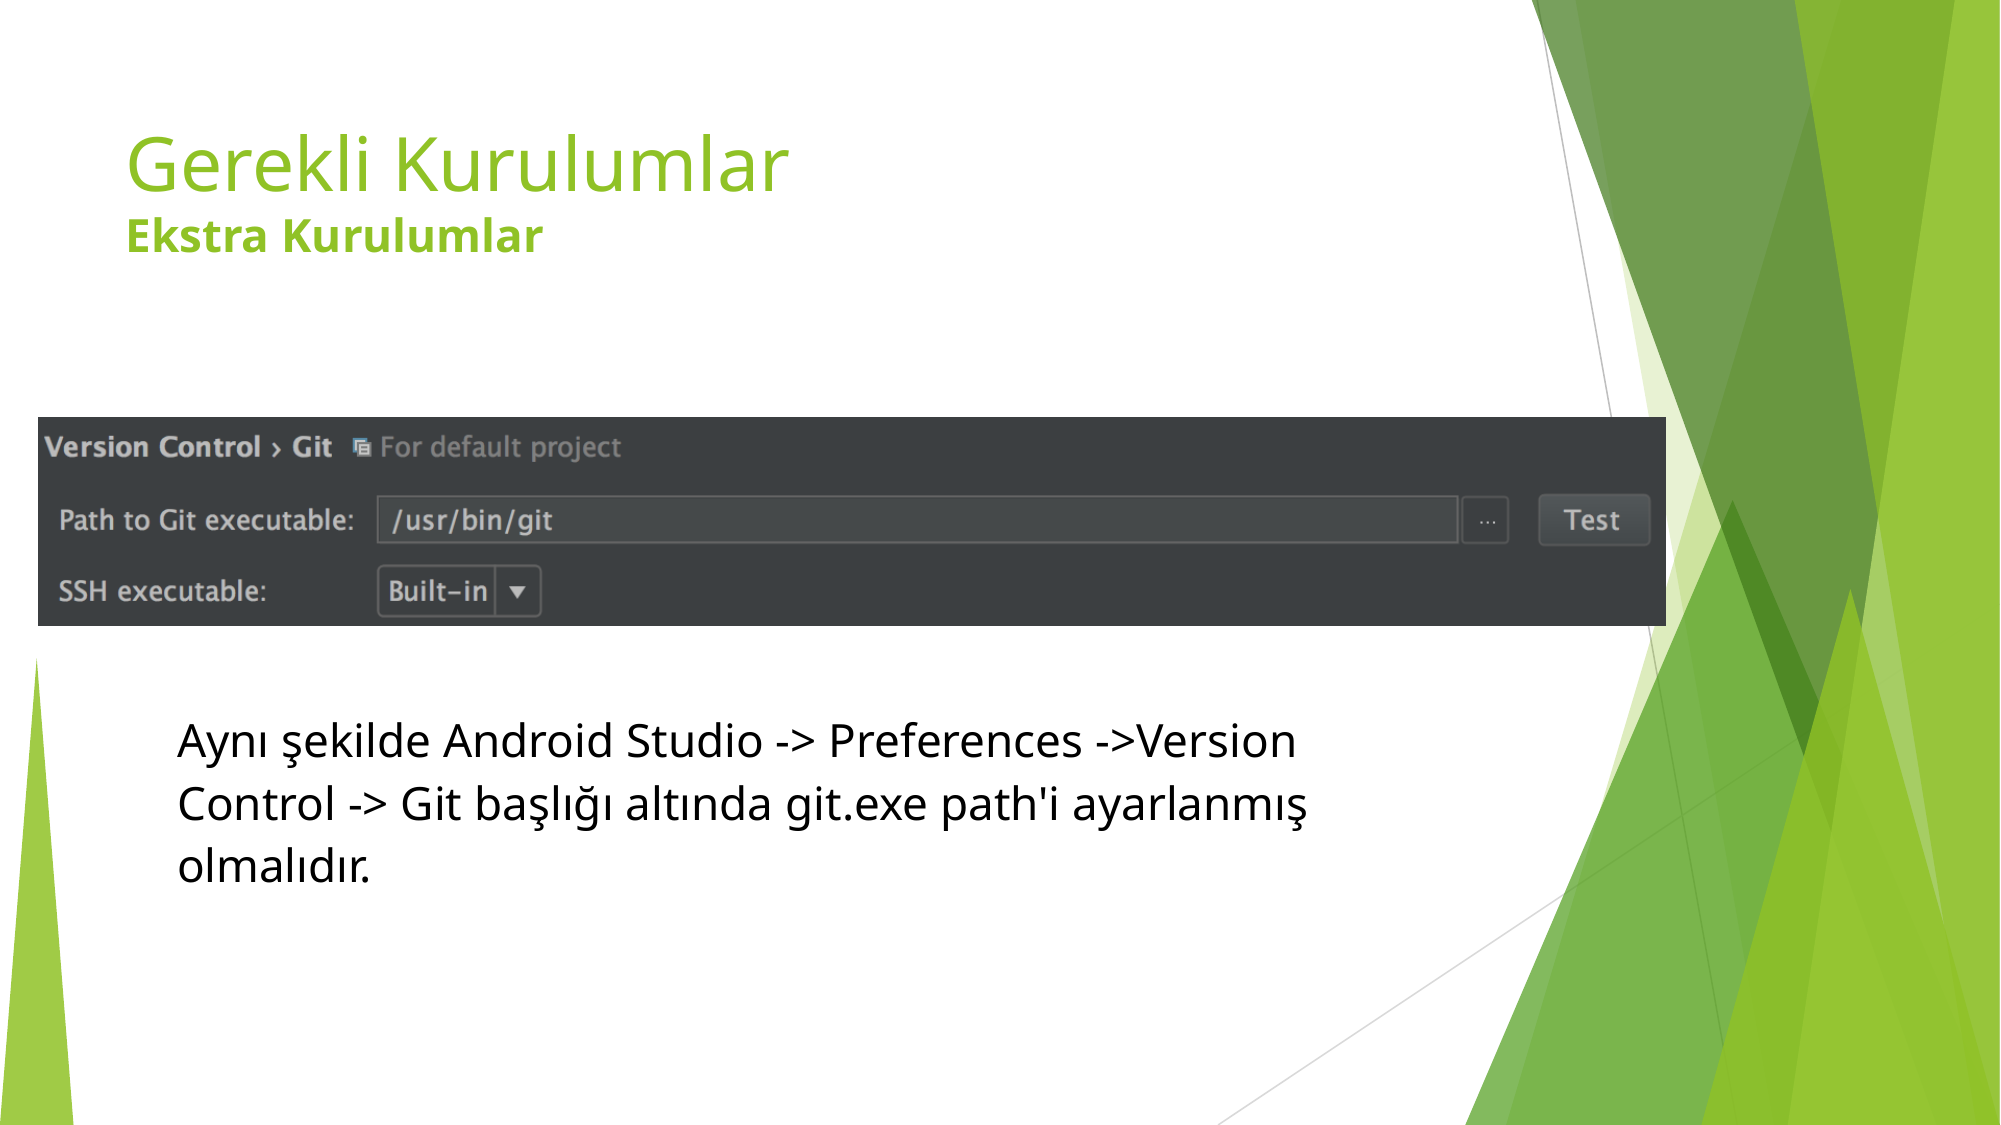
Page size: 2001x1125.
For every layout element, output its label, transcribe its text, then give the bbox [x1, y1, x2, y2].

text_box Aynı şekilde Android Studio -> Preferences ->Version Control -> Git başlığı altında git.exe path'i ayarlanmış olmalıdır. [177, 708, 1338, 943]
title Gerekli Kurulumlar Ekstra Kurulumlar [111, 109, 1522, 326]
picture [38, 417, 1666, 626]
